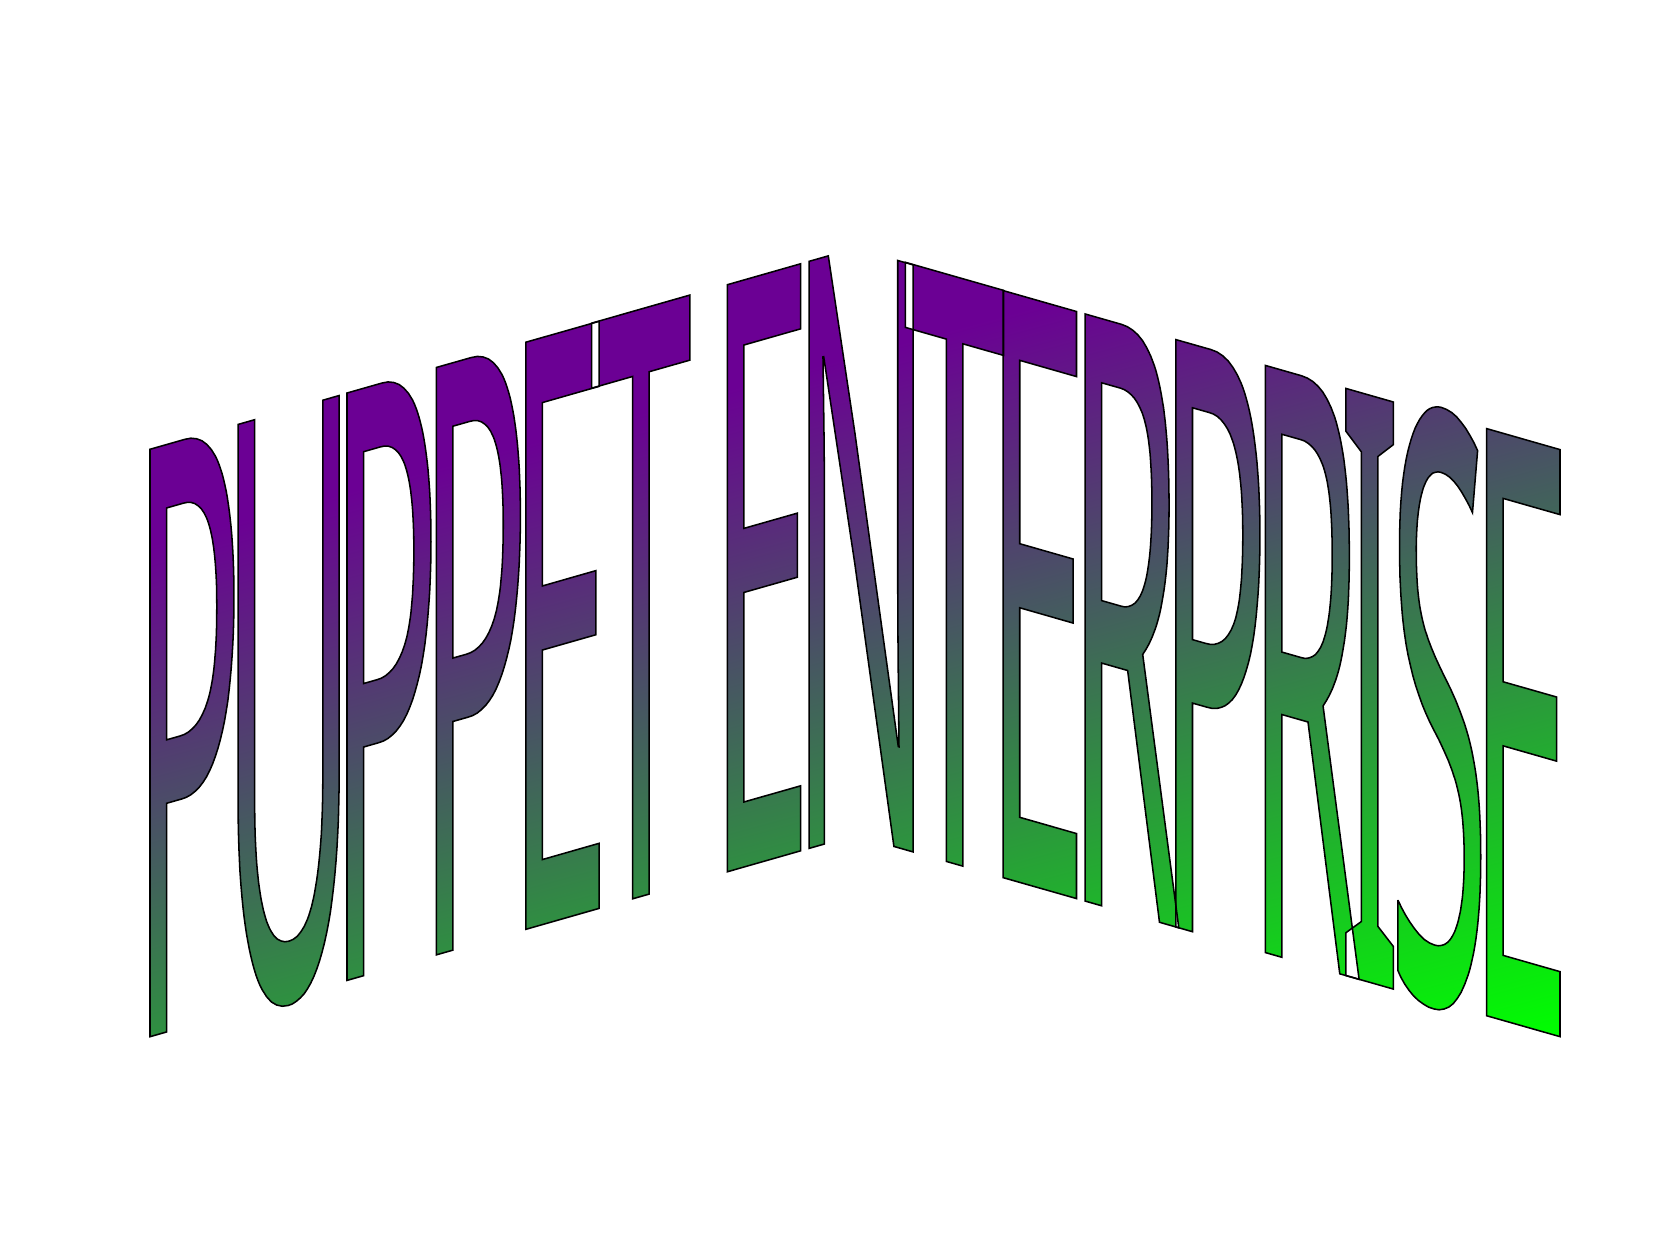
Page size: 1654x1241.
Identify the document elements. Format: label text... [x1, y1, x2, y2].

text_box PUPPET ENTERPRISE [436, 356, 521, 955]
text_box PUPPET ENTERPRISE [1265, 365, 1394, 990]
text_box PUPPET ENTERPRISE [238, 395, 340, 1007]
text_box PUPPET ENTERPRISE [150, 438, 234, 1037]
text_box PUPPET ENTERPRISE [347, 381, 431, 981]
text_box PUPPET ENTERPRISE [1397, 406, 1481, 1010]
text_box PUPPET ENTERPRISE [1085, 313, 1260, 932]
text_box PUPPET ENTERPRISE [809, 255, 1077, 899]
text_box PUPPET ENTERPRISE [525, 295, 690, 930]
text_box PUPPET ENTERPRISE [1486, 428, 1561, 1037]
text_box PUPPET ENTERPRISE [727, 263, 801, 872]
